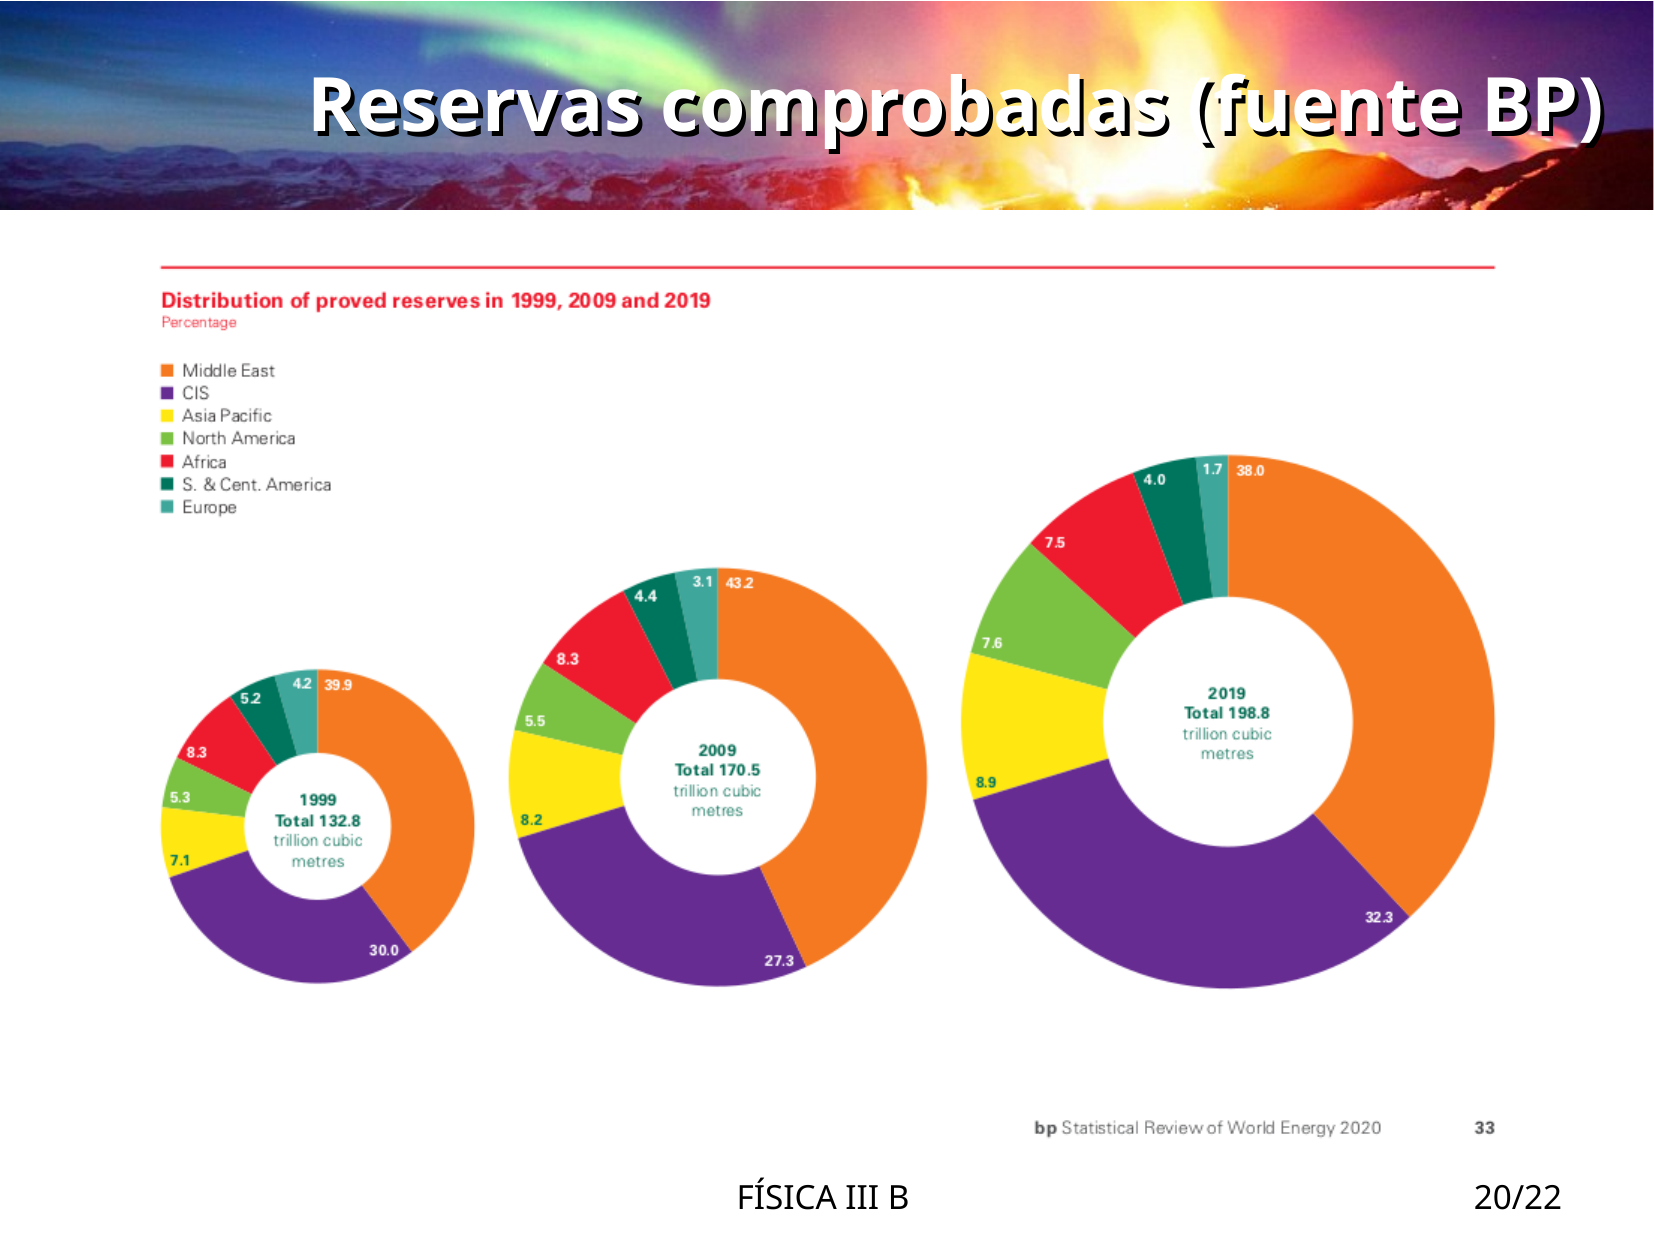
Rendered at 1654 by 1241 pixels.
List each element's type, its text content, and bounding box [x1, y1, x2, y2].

title Reservas comprobadas (fuente BP) [45, 15, 1606, 191]
picture [136, 254, 1514, 1156]
picture [0, 1, 1654, 210]
